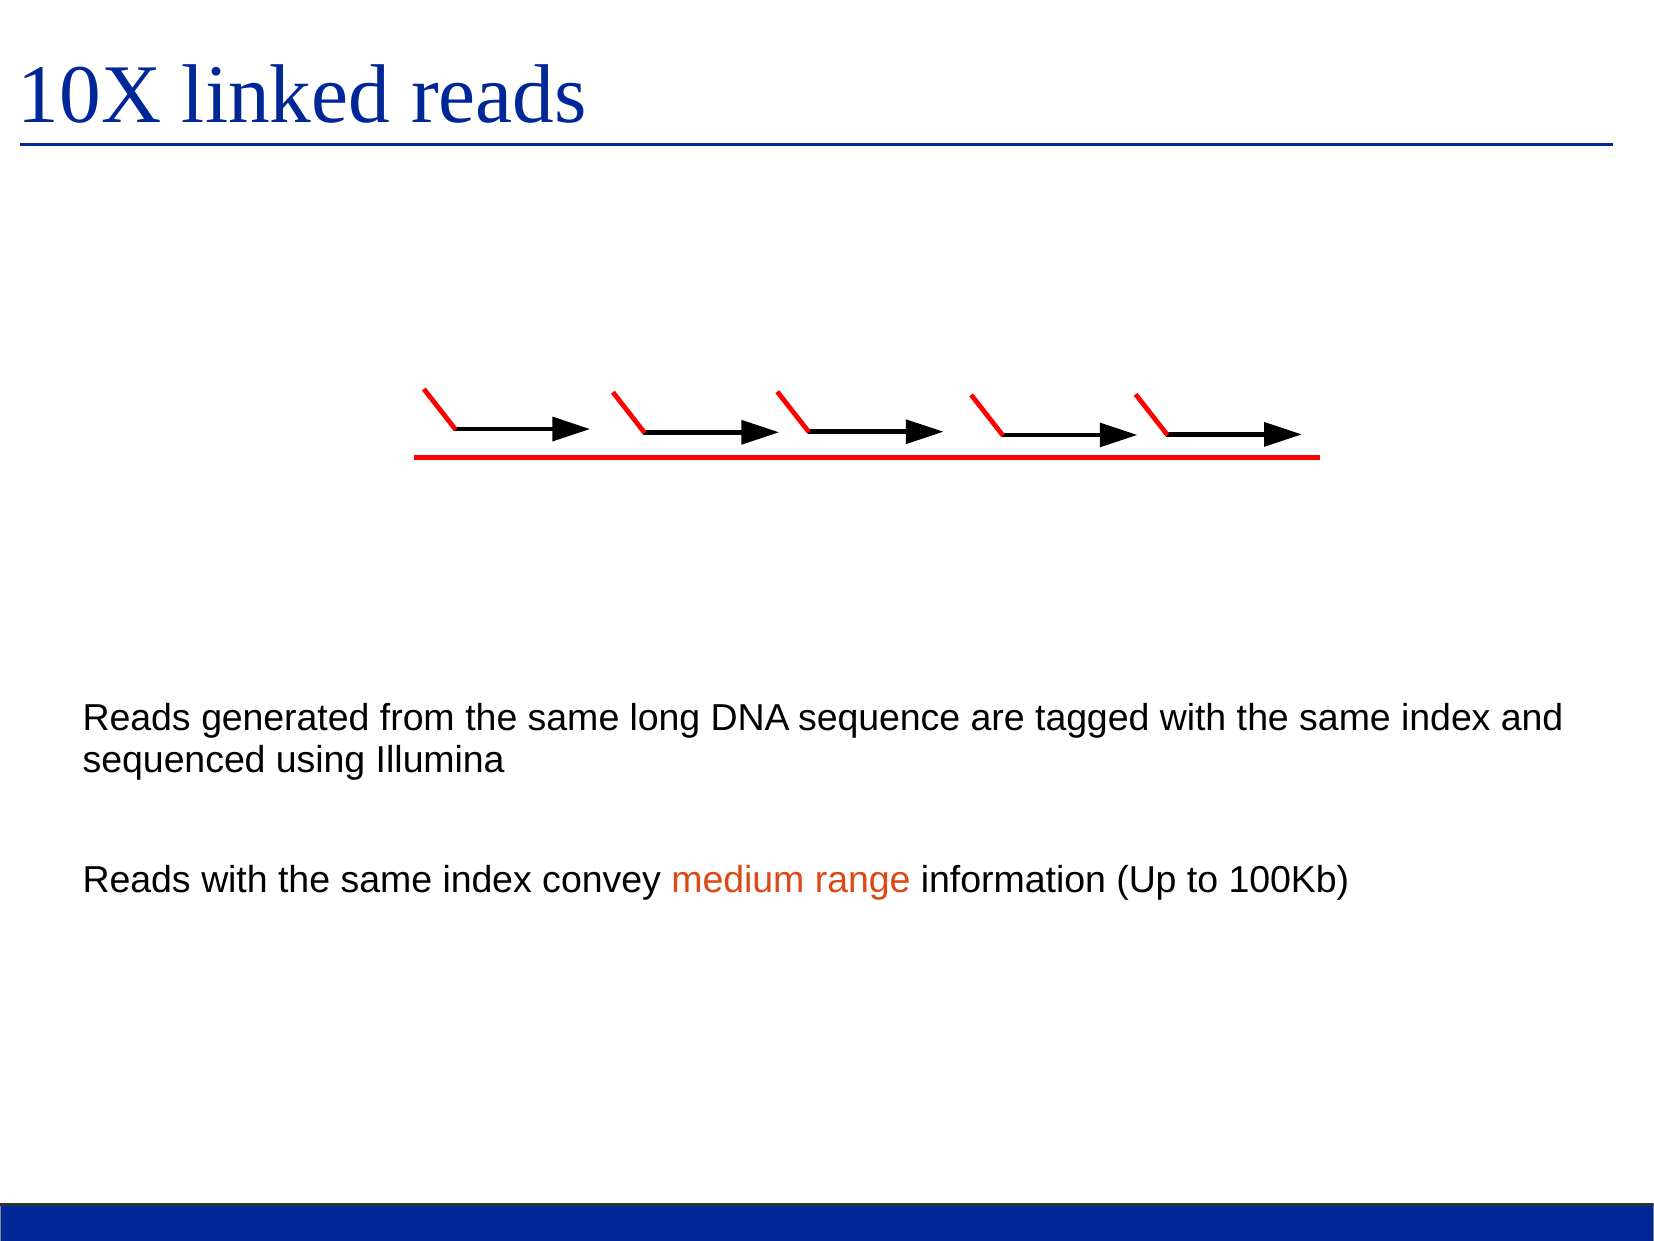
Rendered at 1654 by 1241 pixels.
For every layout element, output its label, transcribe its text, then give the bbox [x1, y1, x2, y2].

title 10X linked reads [17, 0, 1589, 198]
list Reads generated from the same long DNA sequence are tagged with the same index and sequenced using Illumina Reads with the same index convey medium range information (Up to 100Kb) [82, 696, 1571, 1109]
